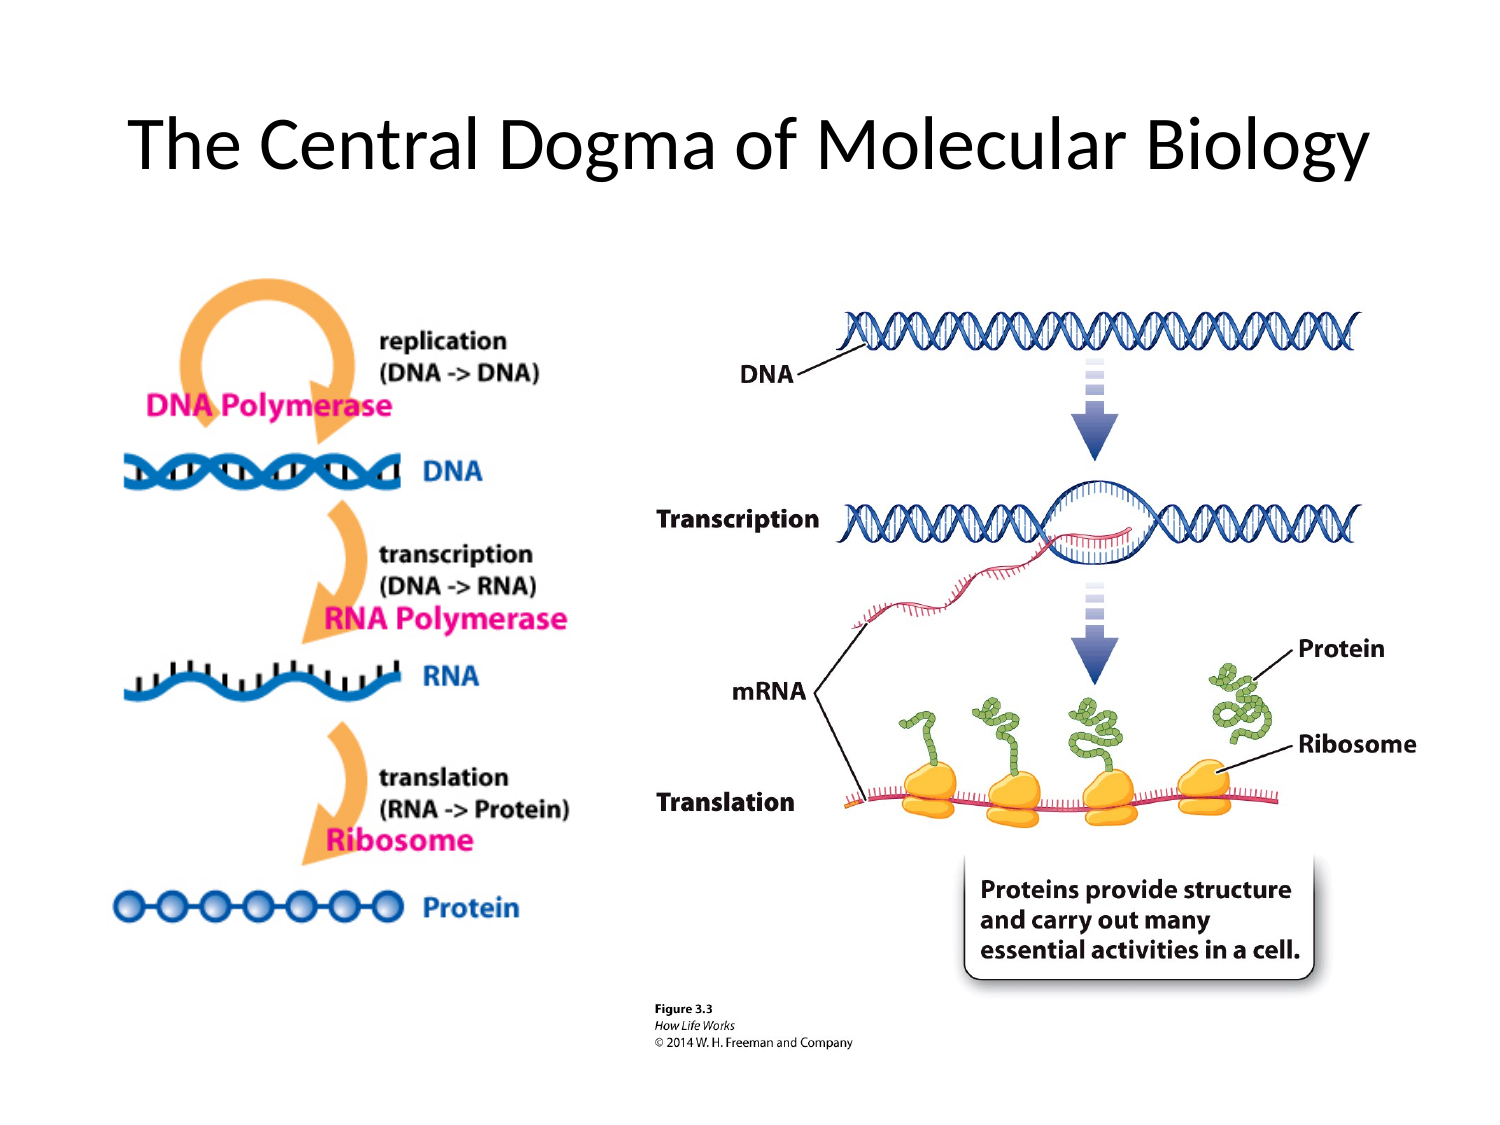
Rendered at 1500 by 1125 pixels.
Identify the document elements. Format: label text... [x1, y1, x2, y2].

picture [41, 278, 571, 927]
picture [649, 301, 1425, 1052]
title The Central Dogma of Molecular Biology [75, 45, 1425, 233]
